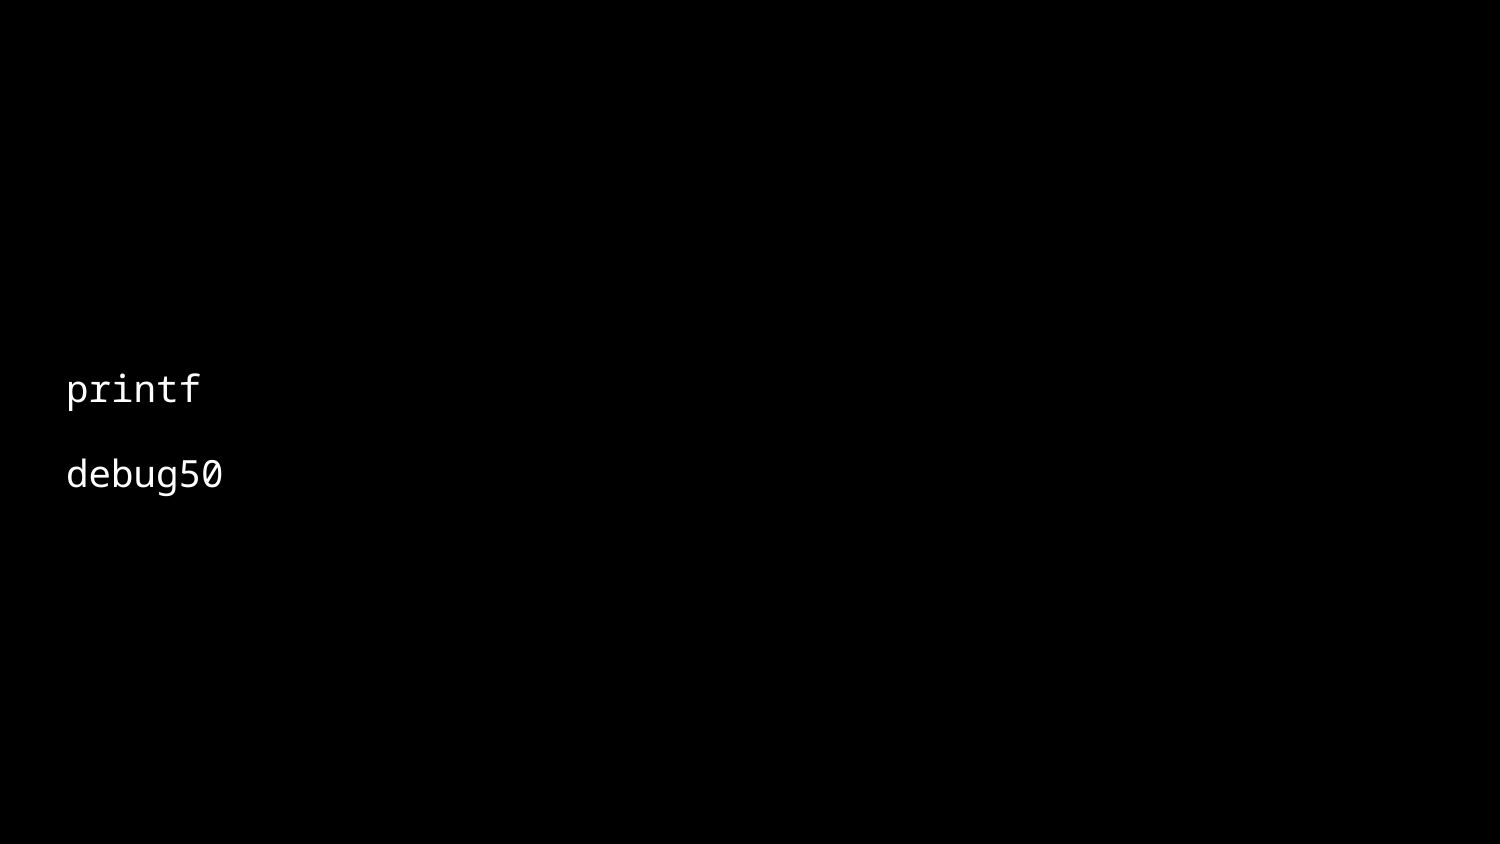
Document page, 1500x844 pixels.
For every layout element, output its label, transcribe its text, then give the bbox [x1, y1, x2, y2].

list printf debug50 [51, 189, 1449, 750]
